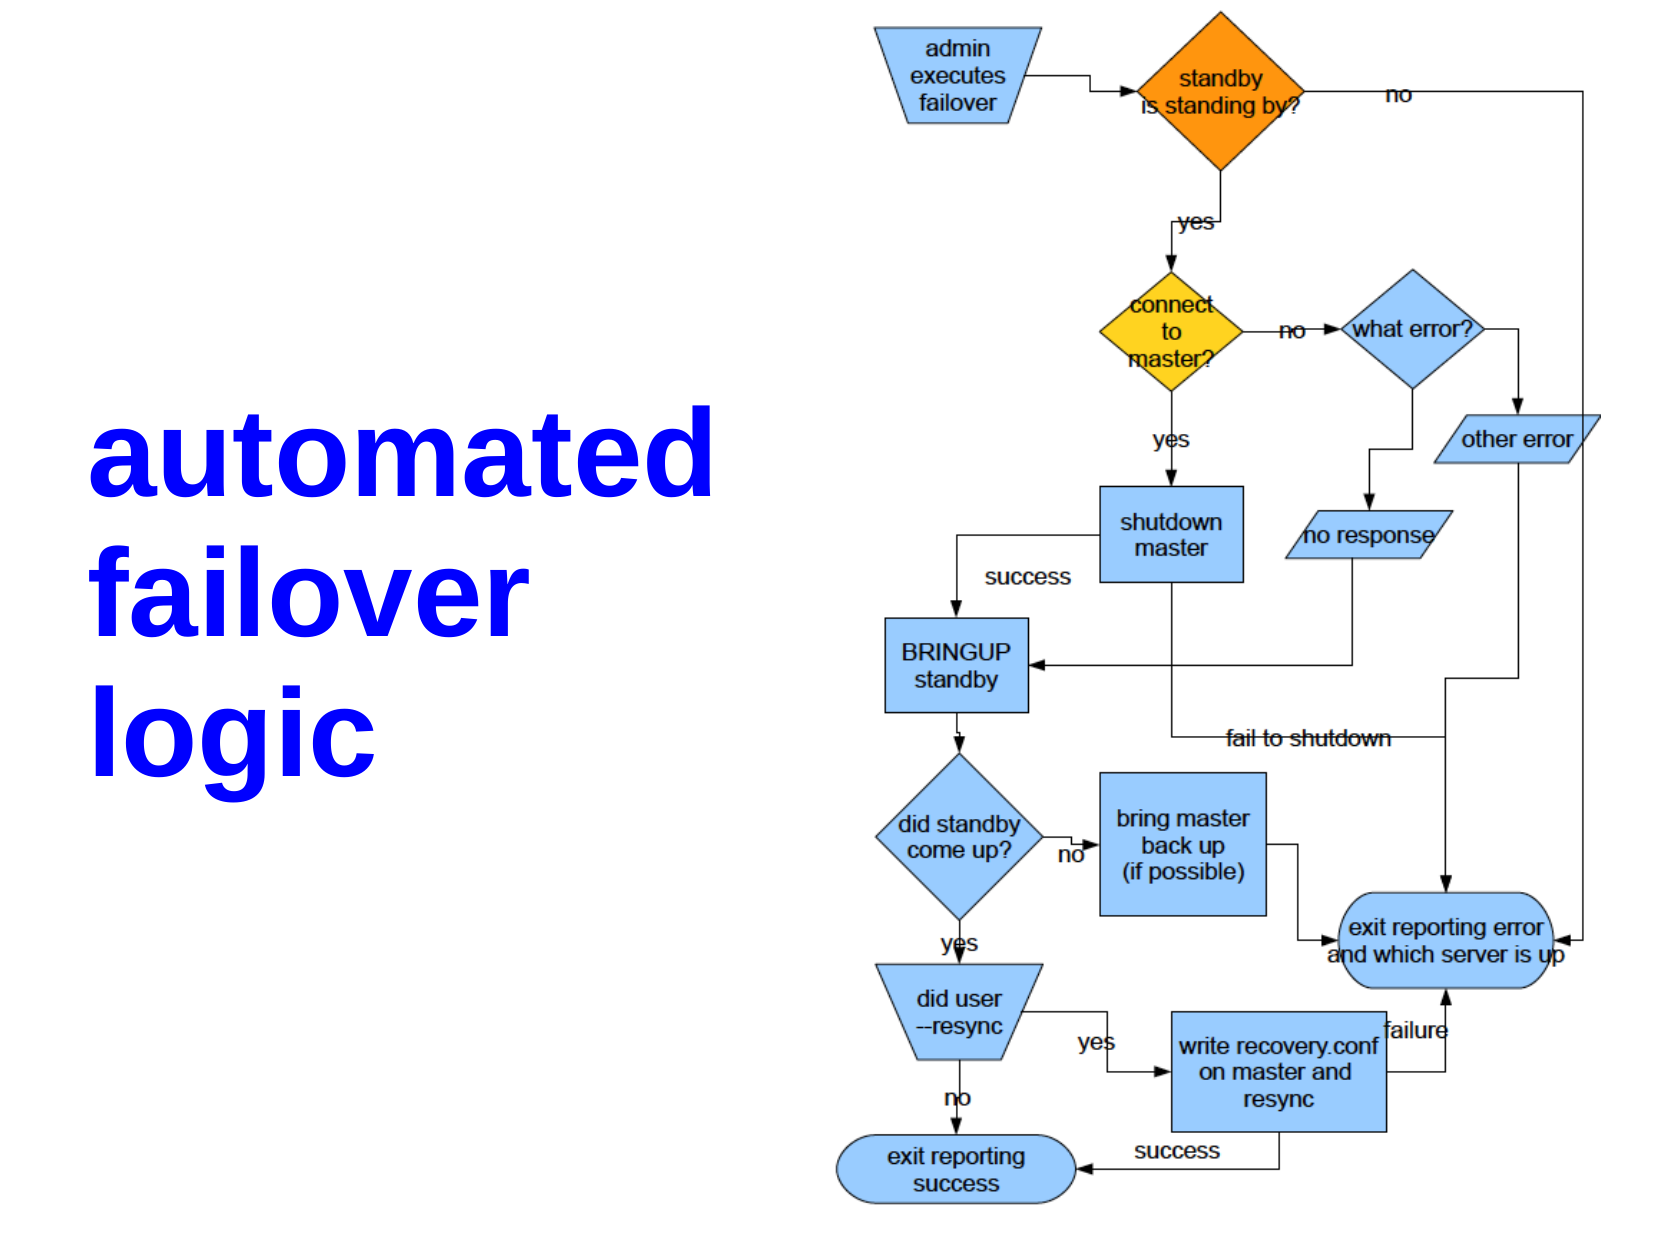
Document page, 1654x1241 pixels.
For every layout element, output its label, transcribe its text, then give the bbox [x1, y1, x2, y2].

title automated failover logic [87, 383, 798, 803]
picture [826, 0, 1601, 1236]
